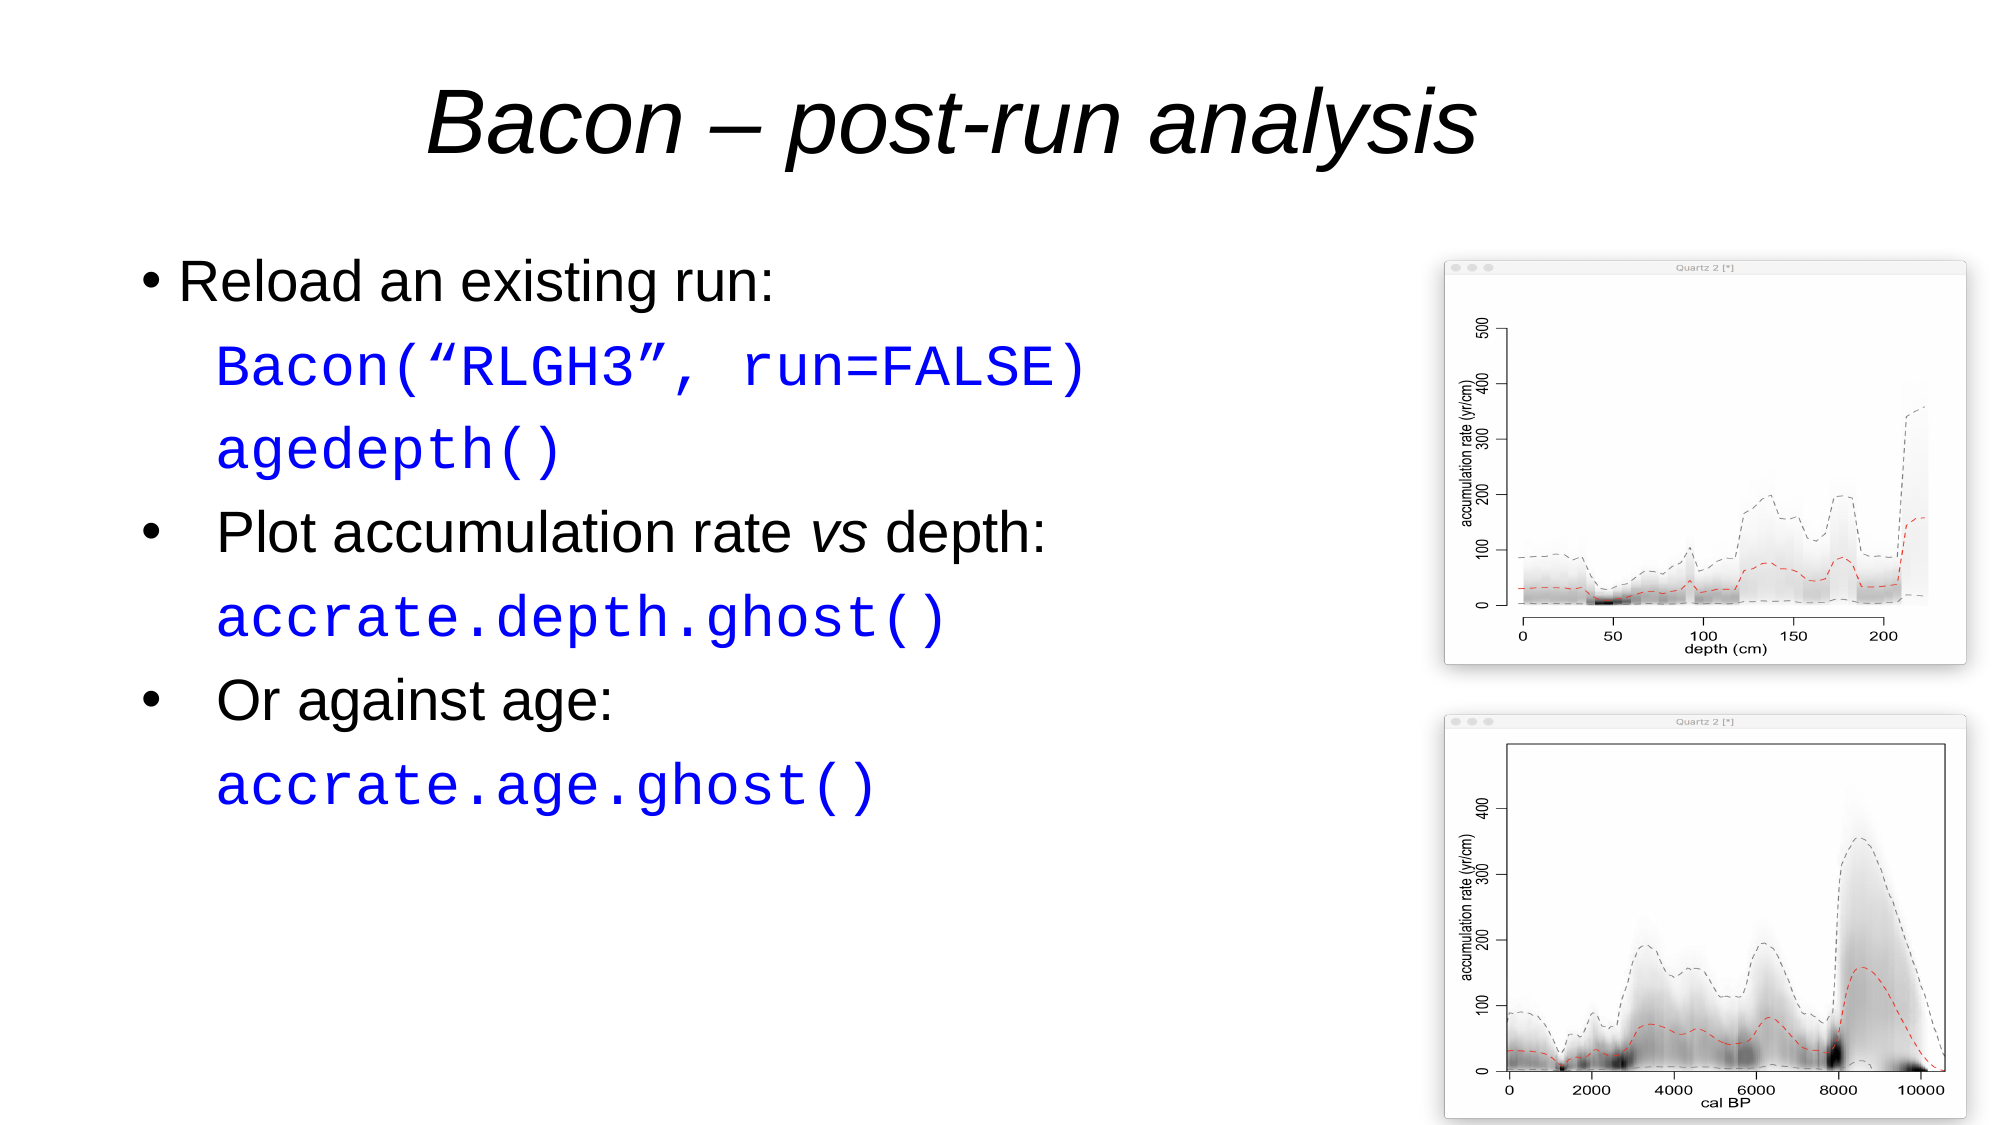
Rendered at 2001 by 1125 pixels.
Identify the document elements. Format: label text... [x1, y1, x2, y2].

picture [1410, 240, 2000, 1125]
text_box Reload an existing run: Bacon(“RLGH3”, run=FALSE) agedepth() Plot accumulation rate vs depth: accrate.depth.ghost() Or against age: accrate.age.ghost() [141, 251, 1410, 871]
text_box Bacon – post-run analysis [425, 19, 1887, 230]
